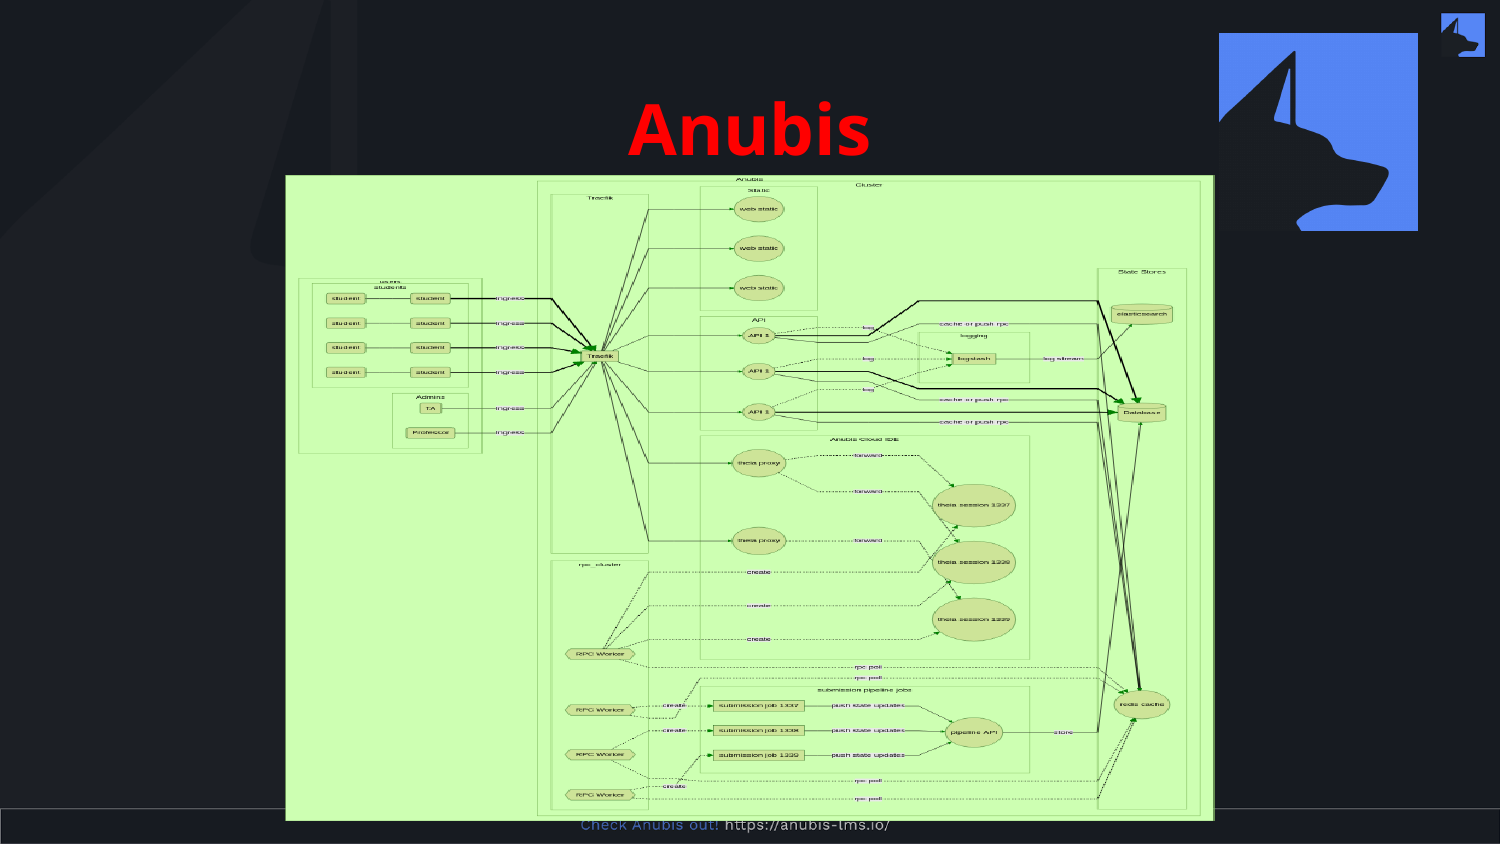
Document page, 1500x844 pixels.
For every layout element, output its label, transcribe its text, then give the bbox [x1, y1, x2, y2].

title Anubis [109, 33, 1219, 220]
picture [0, 0, 1500, 844]
